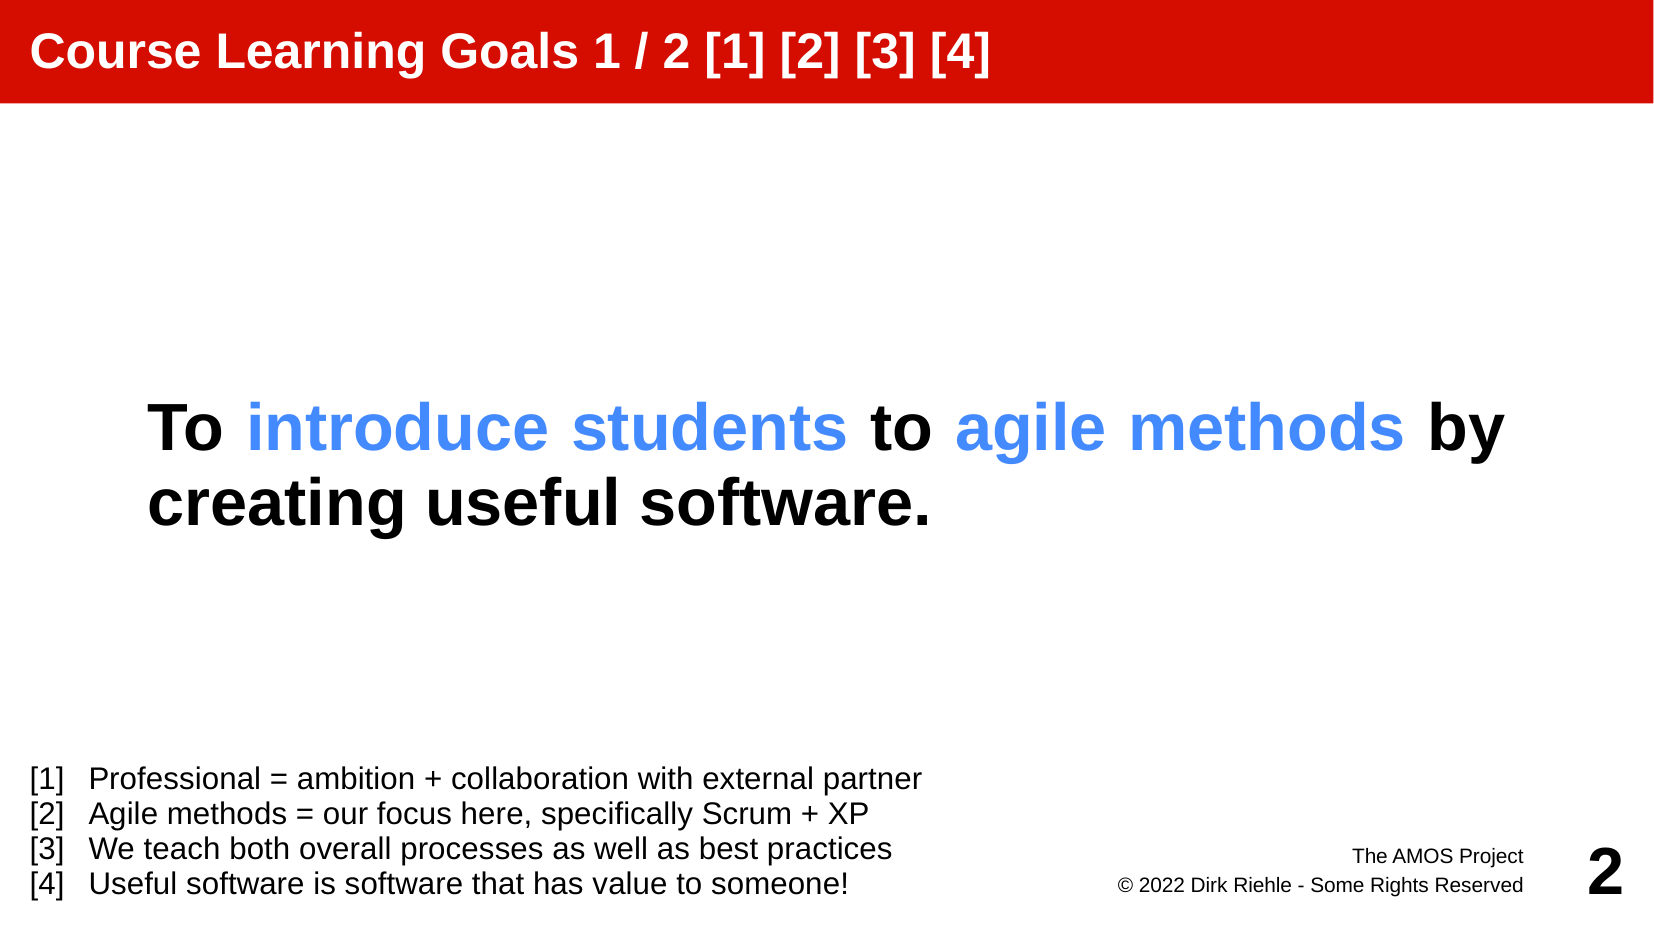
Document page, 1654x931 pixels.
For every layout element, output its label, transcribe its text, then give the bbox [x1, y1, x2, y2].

title Course Learning Goals 1 / 2 [1] [2] [3] [4] [0, 0, 1654, 104]
subtitle To introduce students to agile methods by creating useful software. [29, 132, 1625, 798]
text_box [1] Professional = ambition + collaboration with external partner [2] Agile methods = our focus here, specifically Scrum + XP [3] We teach both overall processes as well as best practices [4] Useful software is software that has value to someone! [0, 693, 1182, 931]
